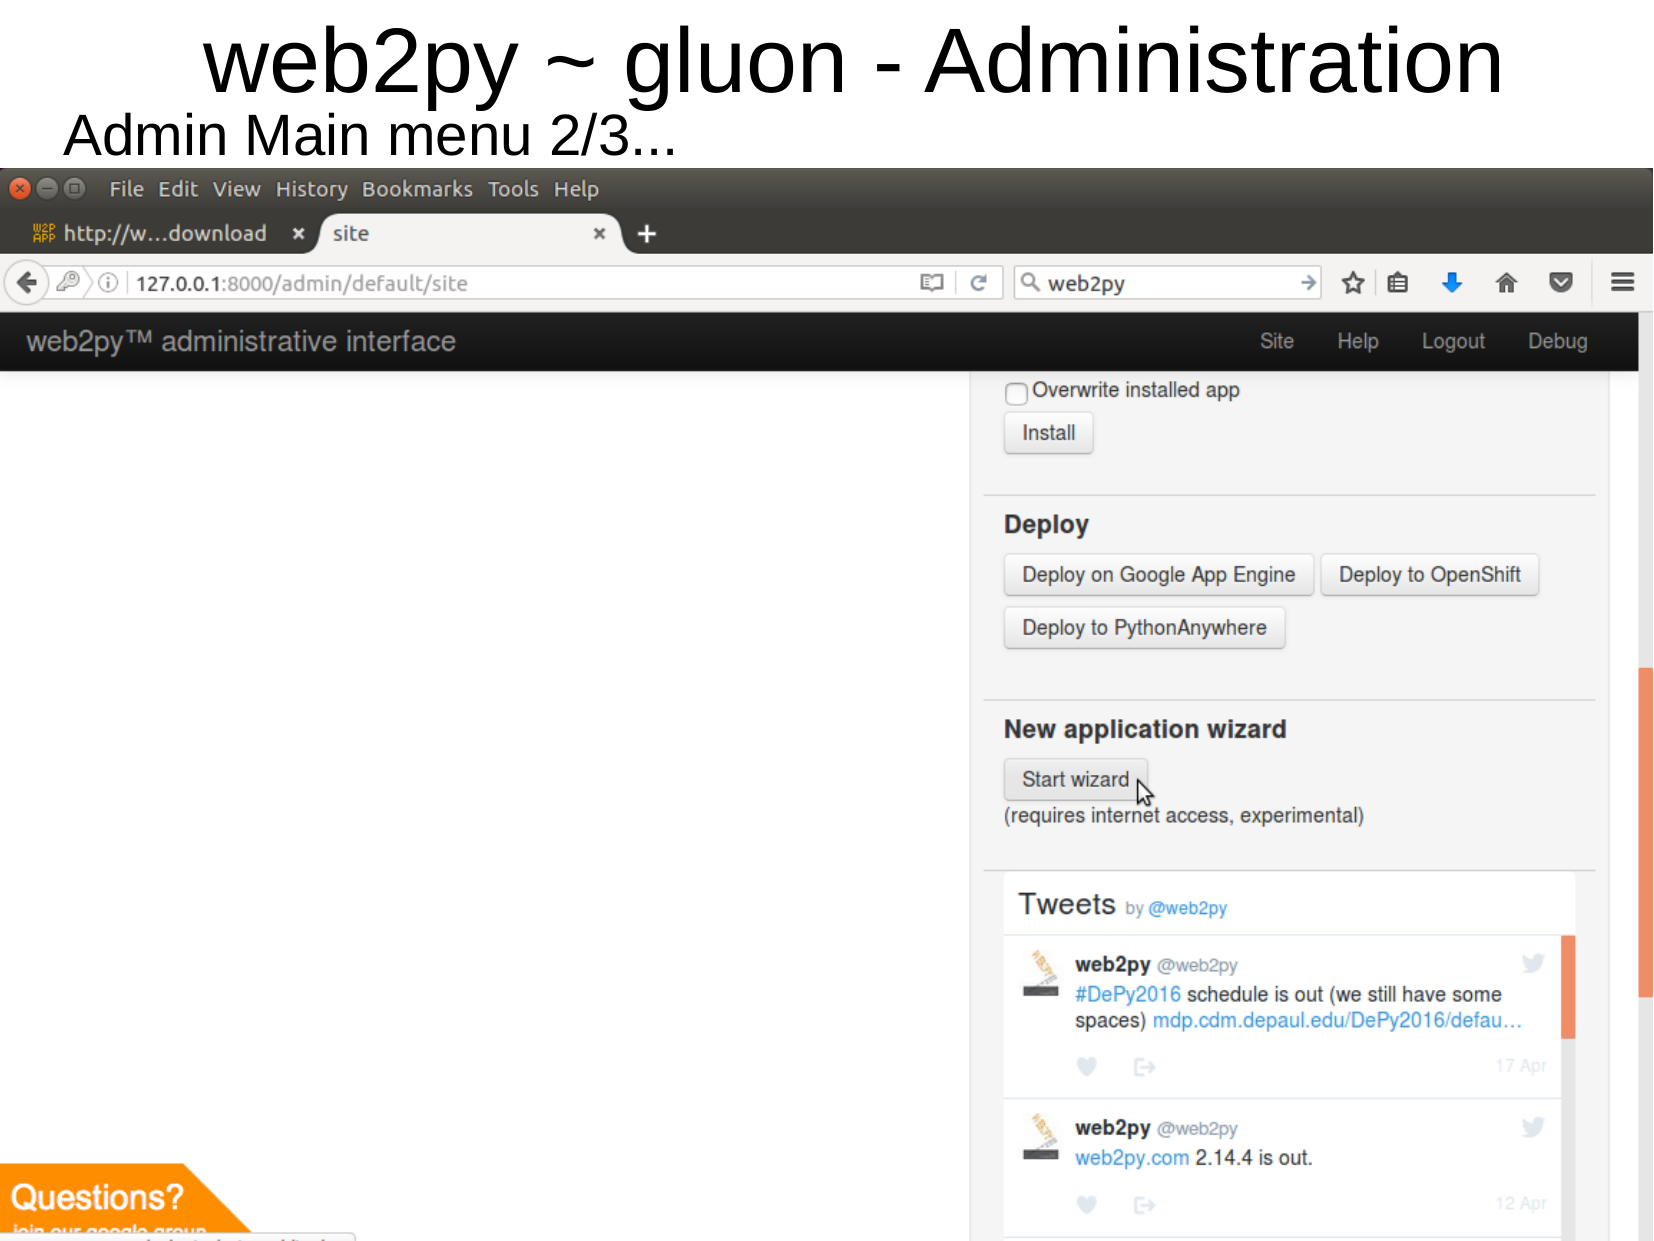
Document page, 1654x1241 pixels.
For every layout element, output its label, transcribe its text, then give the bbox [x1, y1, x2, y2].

title web2py ~ gluon - Administration [111, 9, 1600, 102]
picture [0, 168, 1653, 1241]
title Admin Main menu 2/3... [63, 102, 1627, 168]
